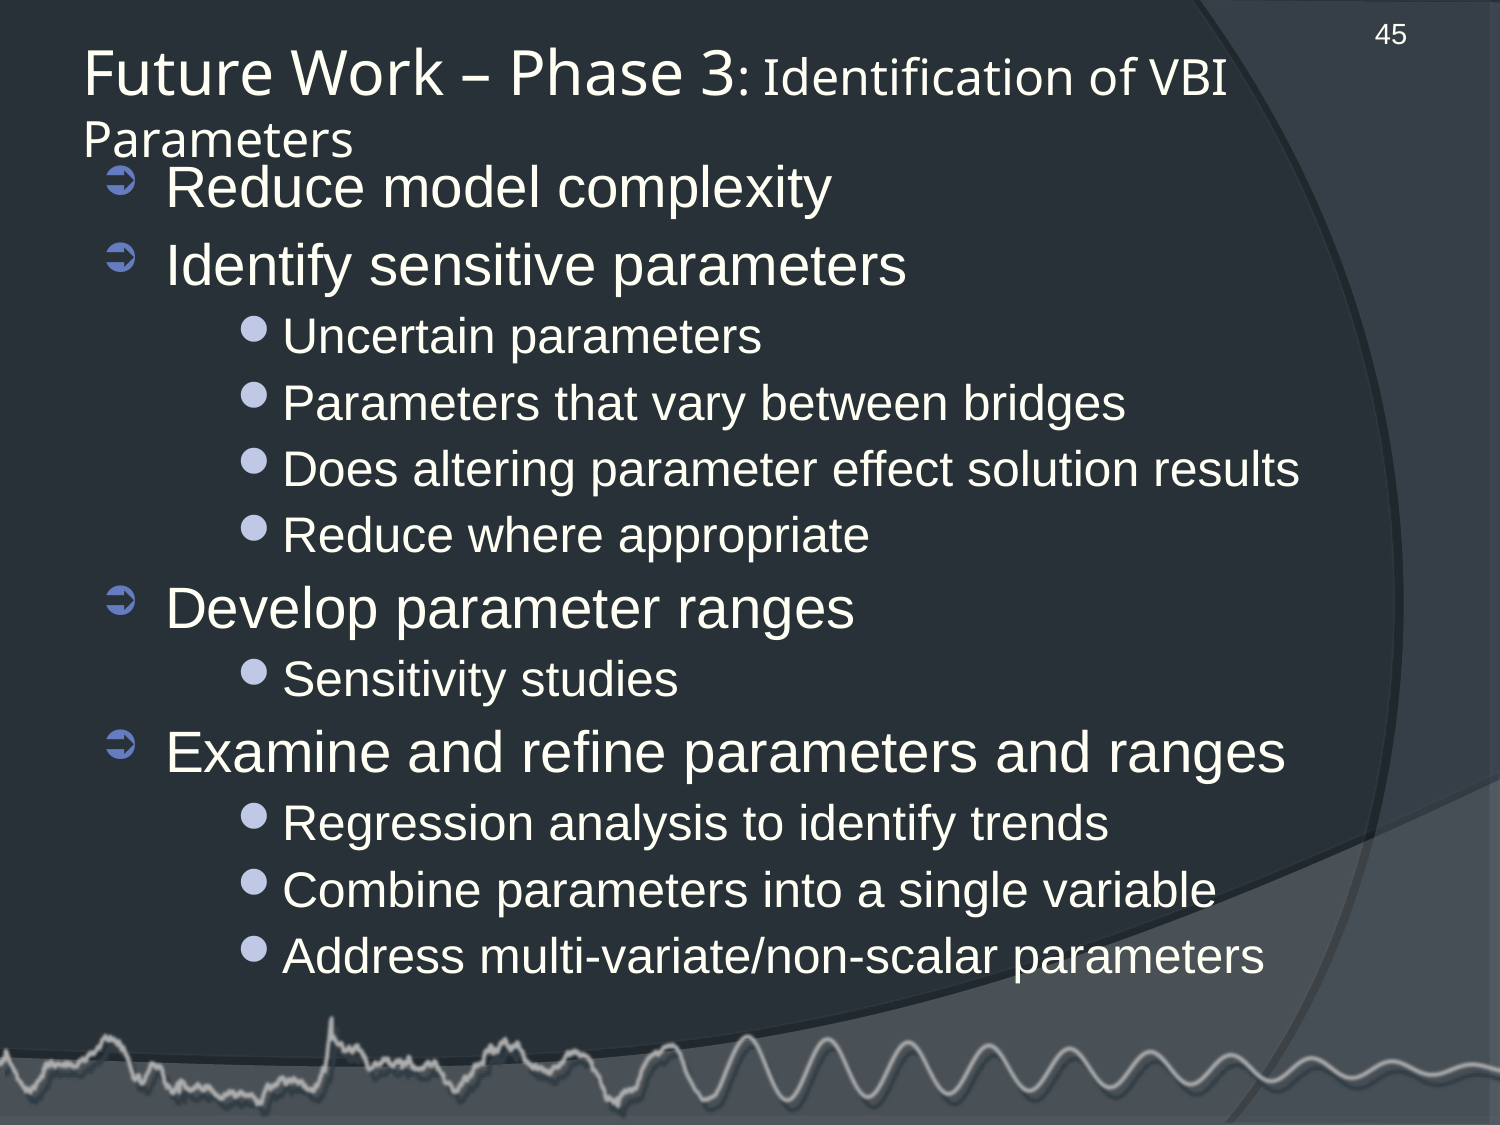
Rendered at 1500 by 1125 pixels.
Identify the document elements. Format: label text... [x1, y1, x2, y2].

picture [0, 987, 1500, 1125]
list Reduce model complexity Identify sensitive parameters Uncertain parameters Parameters that vary between bridges Does altering parameter effect solution results Reduce where appropriate Develop parameter ranges Sensitivity studies Examine and refine parameters and ranges Regression analysis to identify trends Combine parameters into a single variable Address multi-variate/non-scalar parameters [75, 149, 1426, 1005]
text_box <number> [1374, 0, 1500, 60]
title Future Work – Phase 3: Identification of VBI Parameters [75, 24, 1426, 125]
